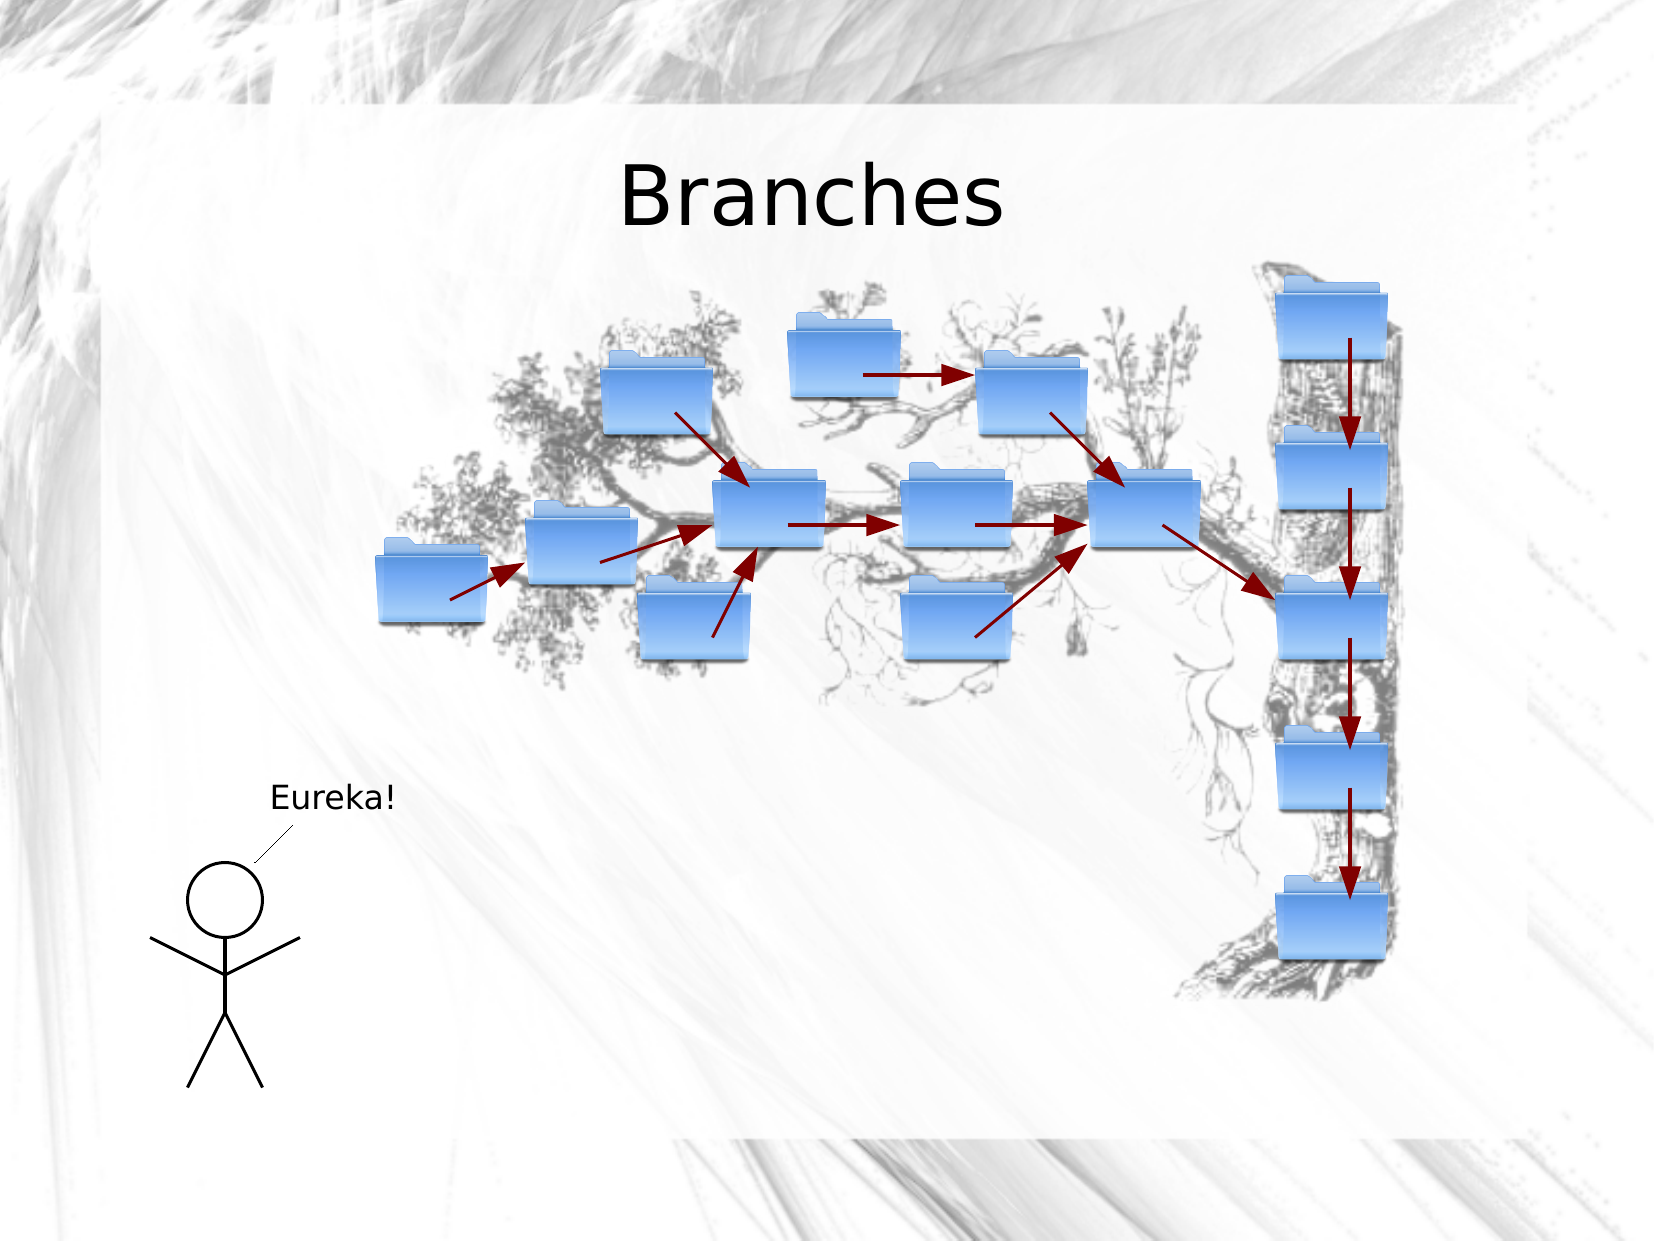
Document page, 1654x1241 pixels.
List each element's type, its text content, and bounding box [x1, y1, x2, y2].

title Branches [118, 112, 1506, 281]
text_box Eureka! [254, 771, 413, 826]
picture [0, 0, 1654, 1241]
